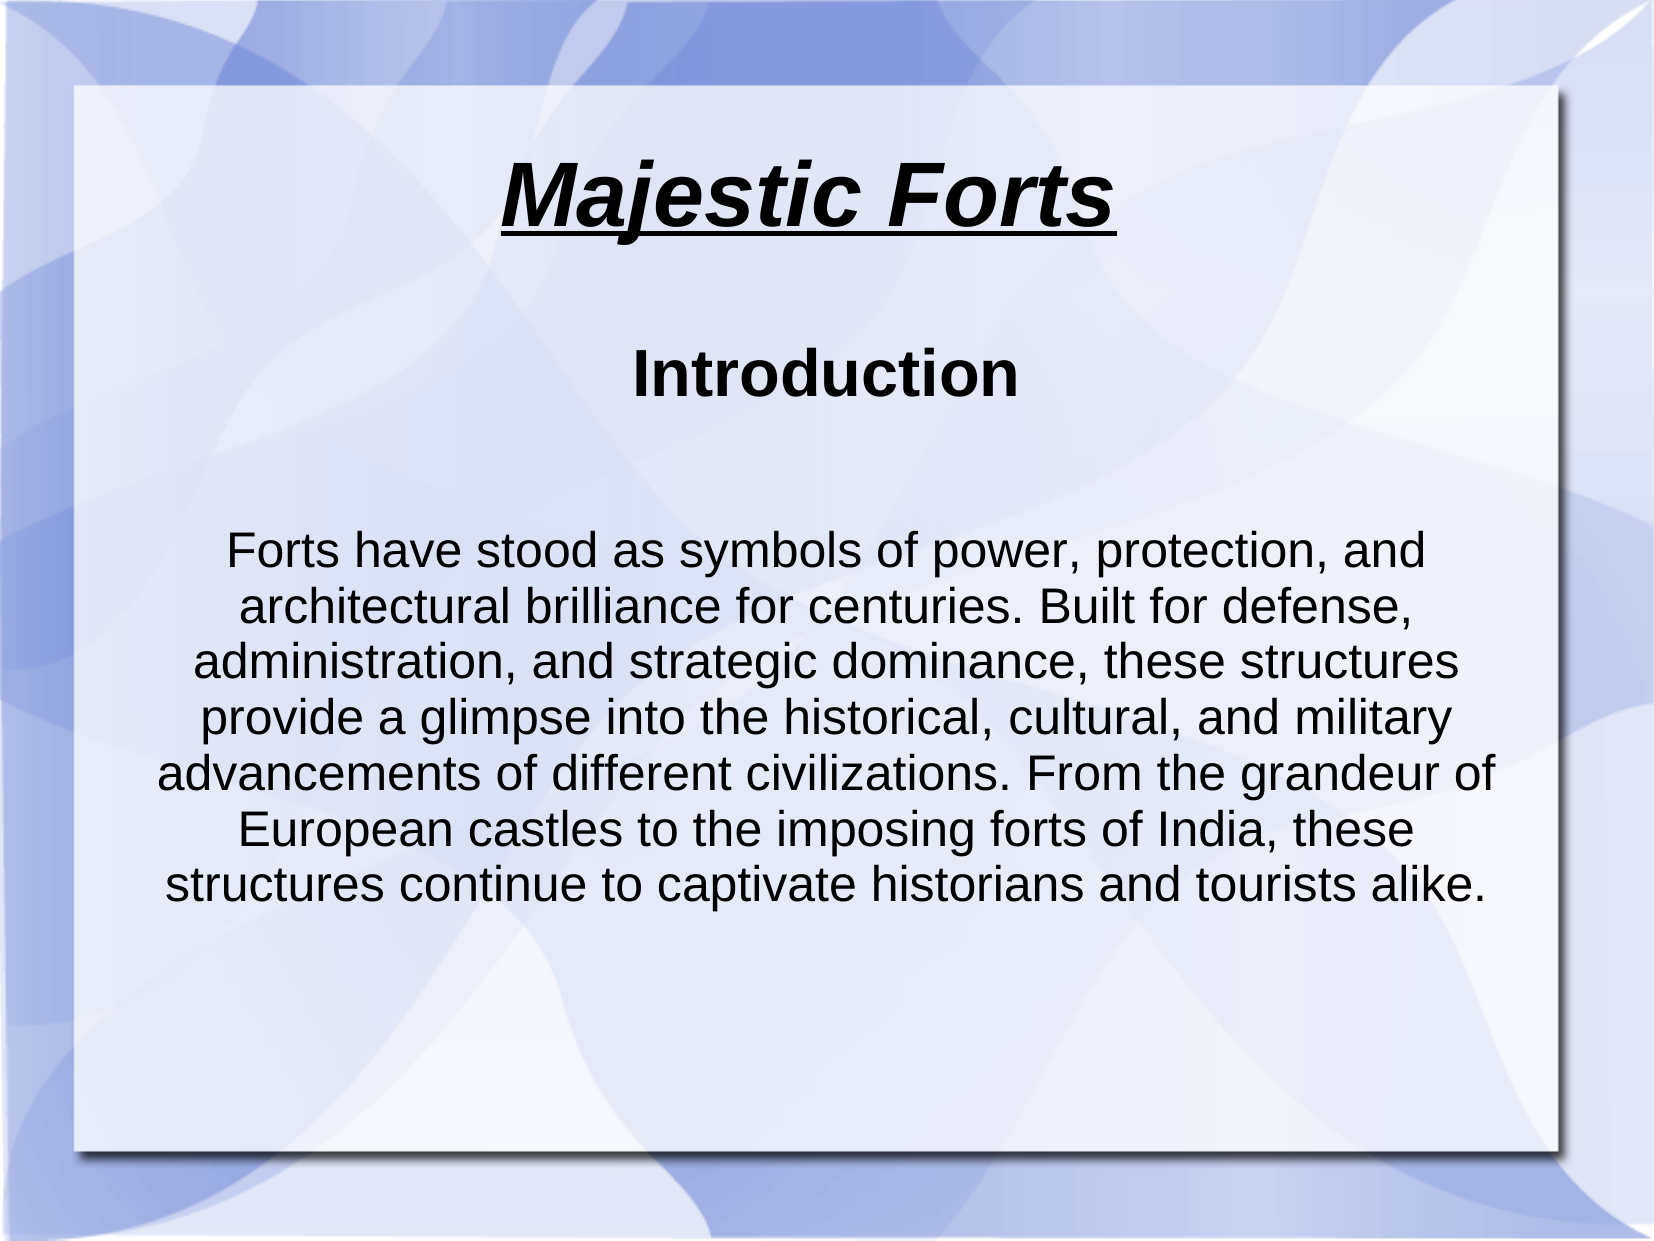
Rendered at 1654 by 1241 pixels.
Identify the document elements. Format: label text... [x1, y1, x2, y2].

title Majestic Forts [82, 90, 1536, 298]
picture [0, 0, 1654, 1241]
subtitle Introduction Forts have stood as symbols of power, protection, and architectural brilliance for centuries. Built for defense, administration, and strategic dominance, these structures provide a glimpse into the historical, cultural, and military advancements of different civilizations. From the grandeur of European castles to the imposing forts of India, these structures continue to captivate historians and tourists alike. [147, 335, 1506, 988]
